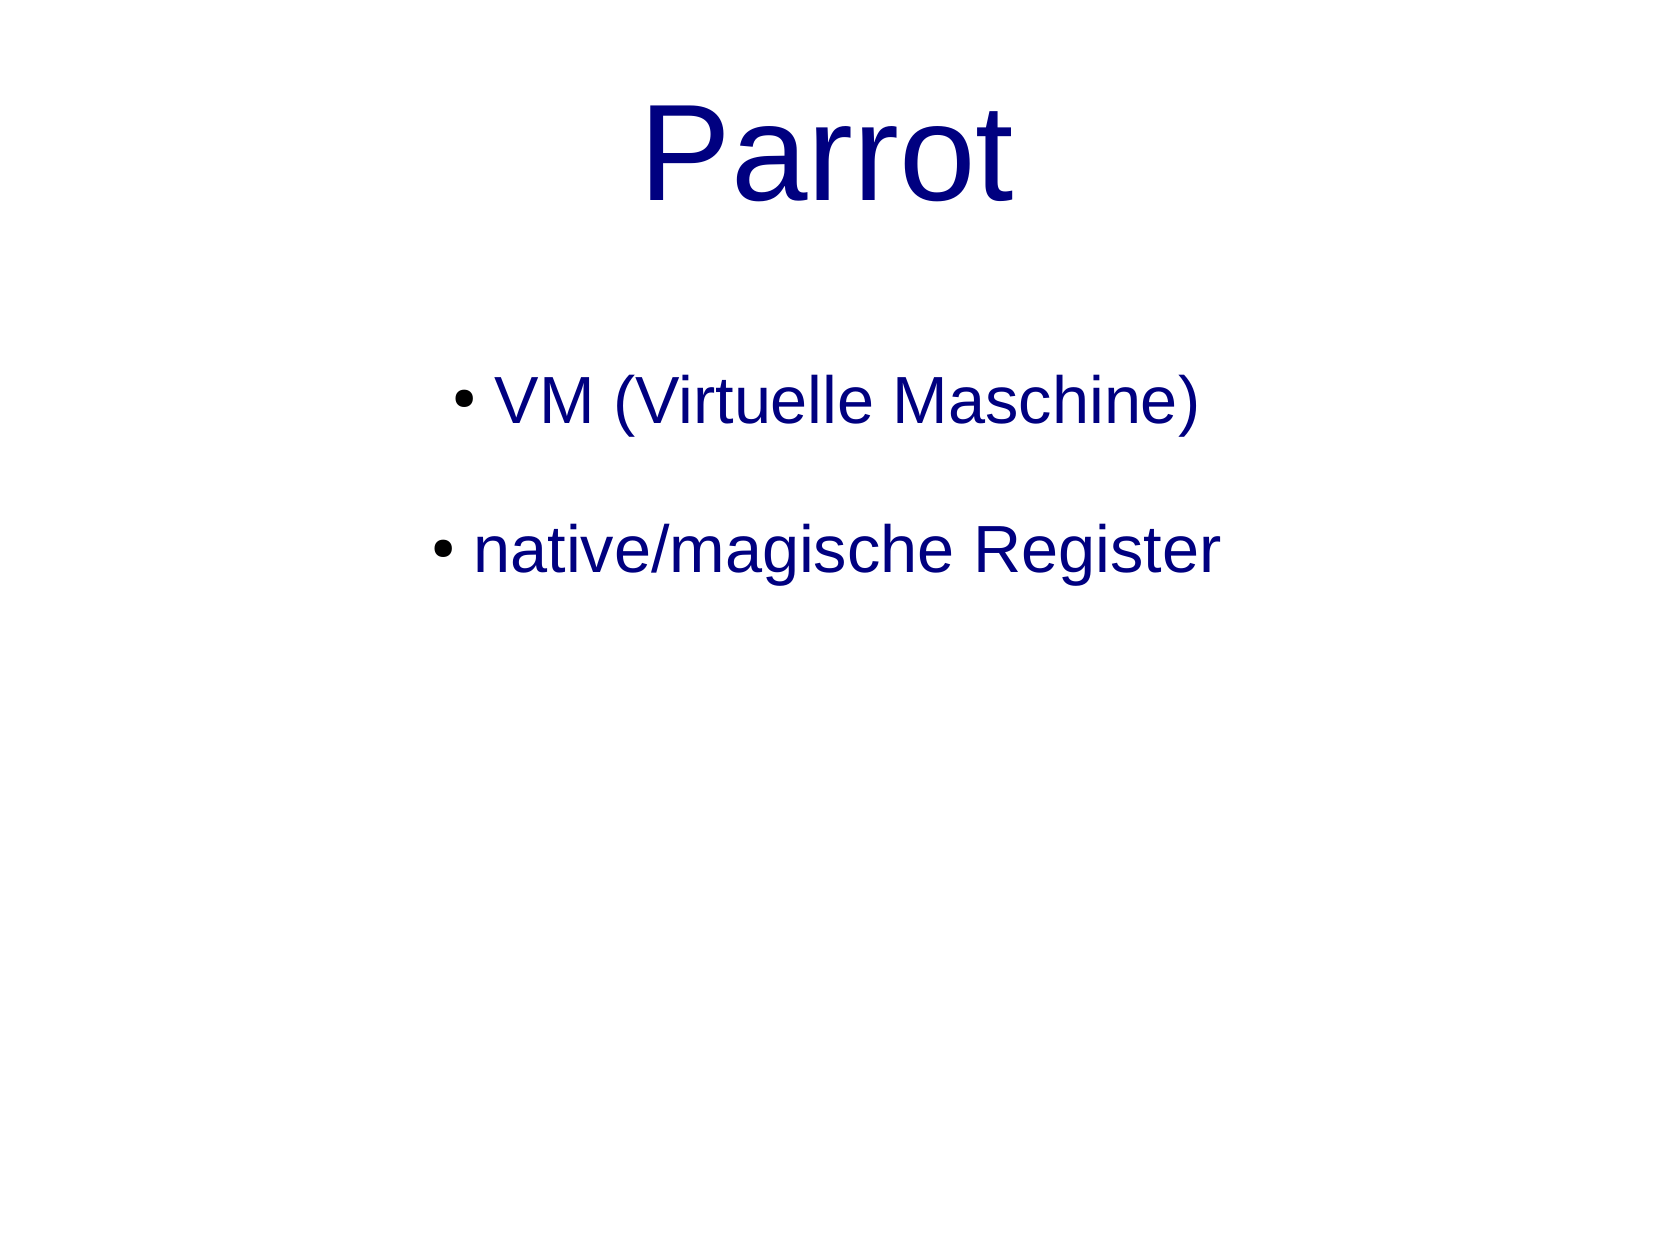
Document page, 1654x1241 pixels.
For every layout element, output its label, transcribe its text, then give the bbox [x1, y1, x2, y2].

title Parrot [82, 49, 1571, 257]
subtitle VM (Virtuelle Maschine) native/magische Register [82, 290, 1571, 1109]
